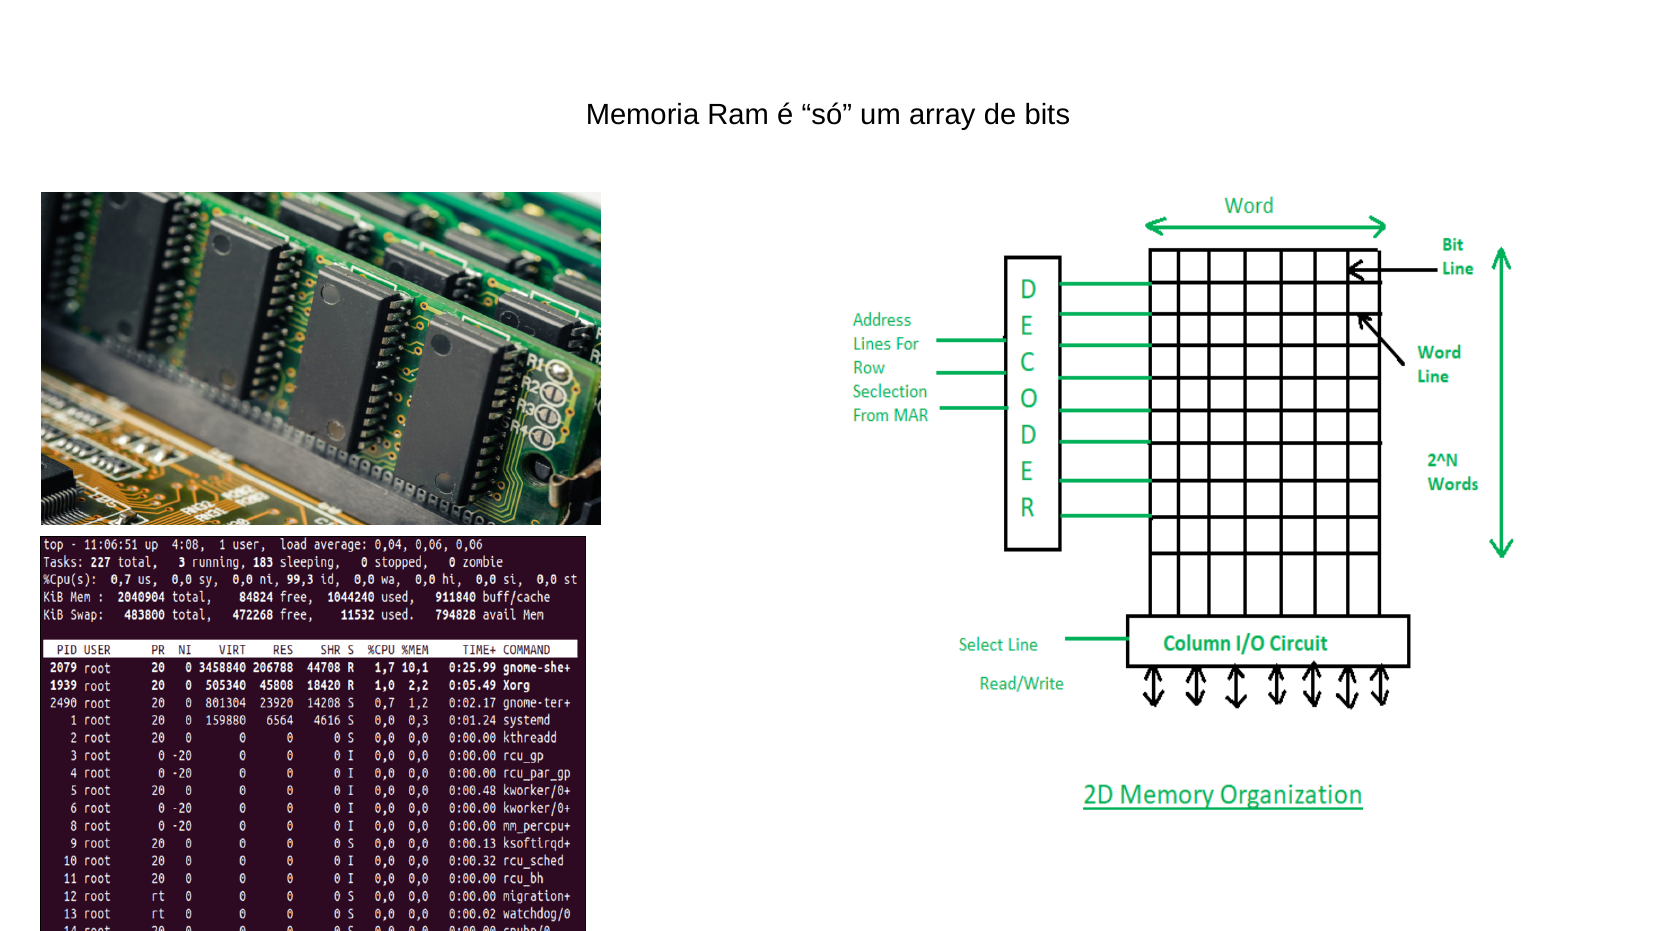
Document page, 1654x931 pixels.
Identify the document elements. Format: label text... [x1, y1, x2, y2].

picture [40, 536, 586, 931]
title Memoria Ram é “só” um array de bits [50, 12, 1607, 218]
picture [41, 192, 601, 526]
picture [828, 183, 1546, 826]
